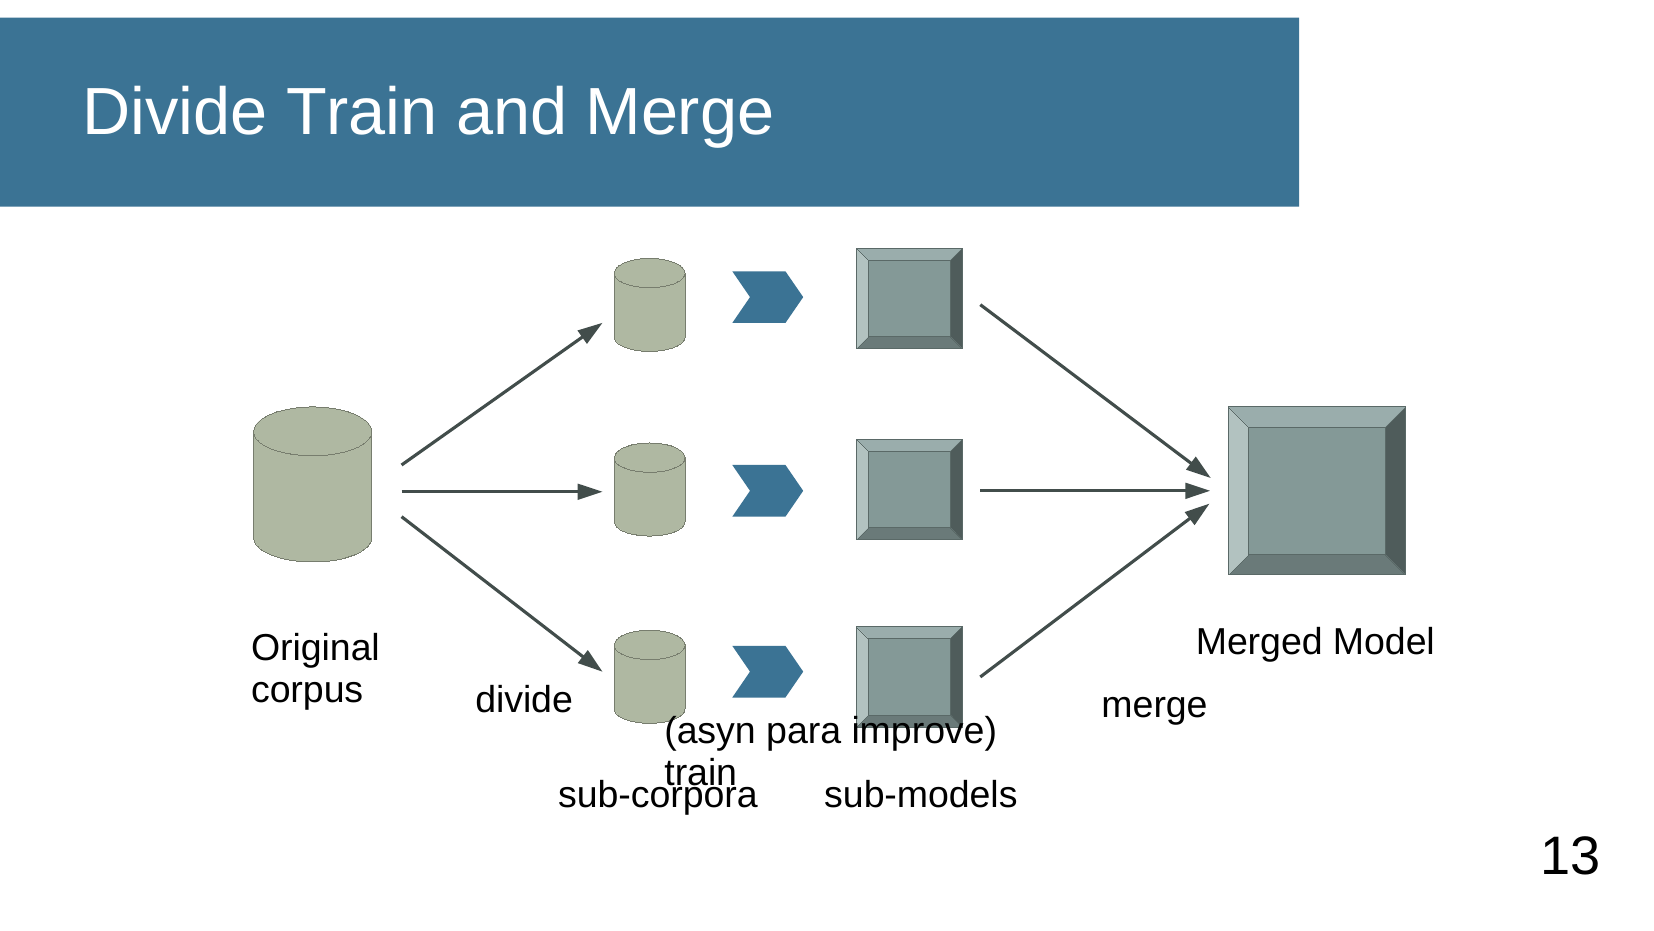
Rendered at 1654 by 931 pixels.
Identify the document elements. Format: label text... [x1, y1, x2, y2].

text_box sub-corpora [543, 766, 773, 829]
text_box [614, 442, 686, 537]
text_box (asyn para improve) train [649, 702, 1013, 802]
title Divide Train and Merge [82, 35, 1234, 189]
text_box [614, 630, 686, 724]
text_box [614, 258, 686, 352]
text_box Merged Model [1181, 613, 1450, 676]
text_box [858, 248, 963, 349]
text_box Original corpus [236, 620, 401, 774]
text_box [1230, 406, 1406, 575]
text_box sub-models [809, 766, 1033, 829]
text_box merge [1086, 676, 1223, 734]
text_box [858, 439, 963, 540]
text_box [732, 271, 804, 323]
text_box [253, 406, 372, 562]
text_box divide [460, 671, 588, 729]
text_box [869, 626, 963, 702]
text_box [732, 645, 804, 698]
text_box [732, 464, 804, 517]
